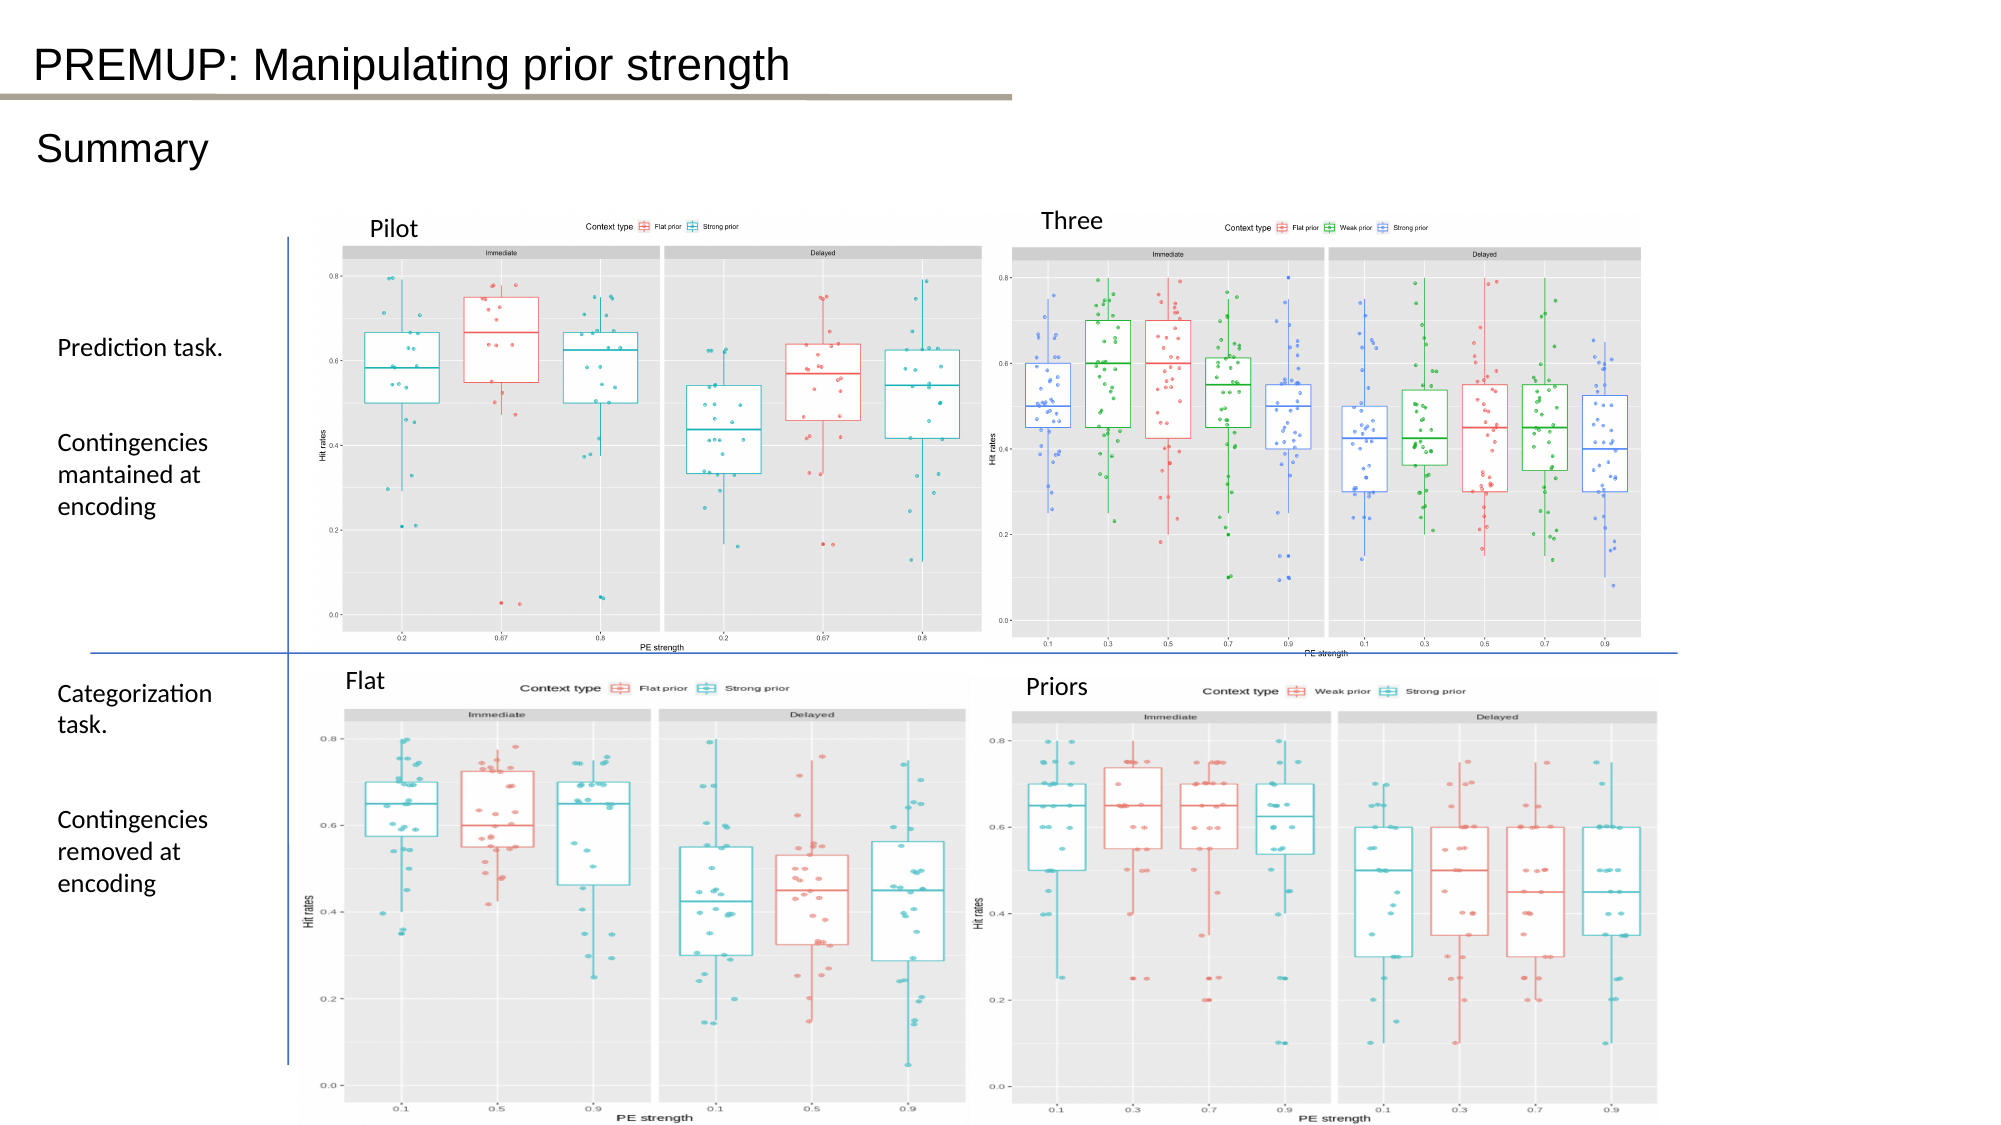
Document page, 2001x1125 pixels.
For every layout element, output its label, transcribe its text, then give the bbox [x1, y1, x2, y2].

text_box Three [1026, 195, 1119, 243]
picture [299, 674, 1660, 1125]
text_box Priors [1011, 661, 1103, 708]
picture [315, 211, 1645, 652]
text_box Summary [18, 110, 1692, 182]
text_box Categorization task. Contingencies removed at encoding [42, 668, 268, 905]
picture [315, 654, 1645, 662]
text_box PREMUP: Manipulating prior strength [15, 27, 1921, 97]
text_box Prediction task. Contingencies mantained at encoding [42, 322, 257, 528]
text_box Pilot [355, 203, 434, 251]
text_box Flat [330, 655, 401, 703]
